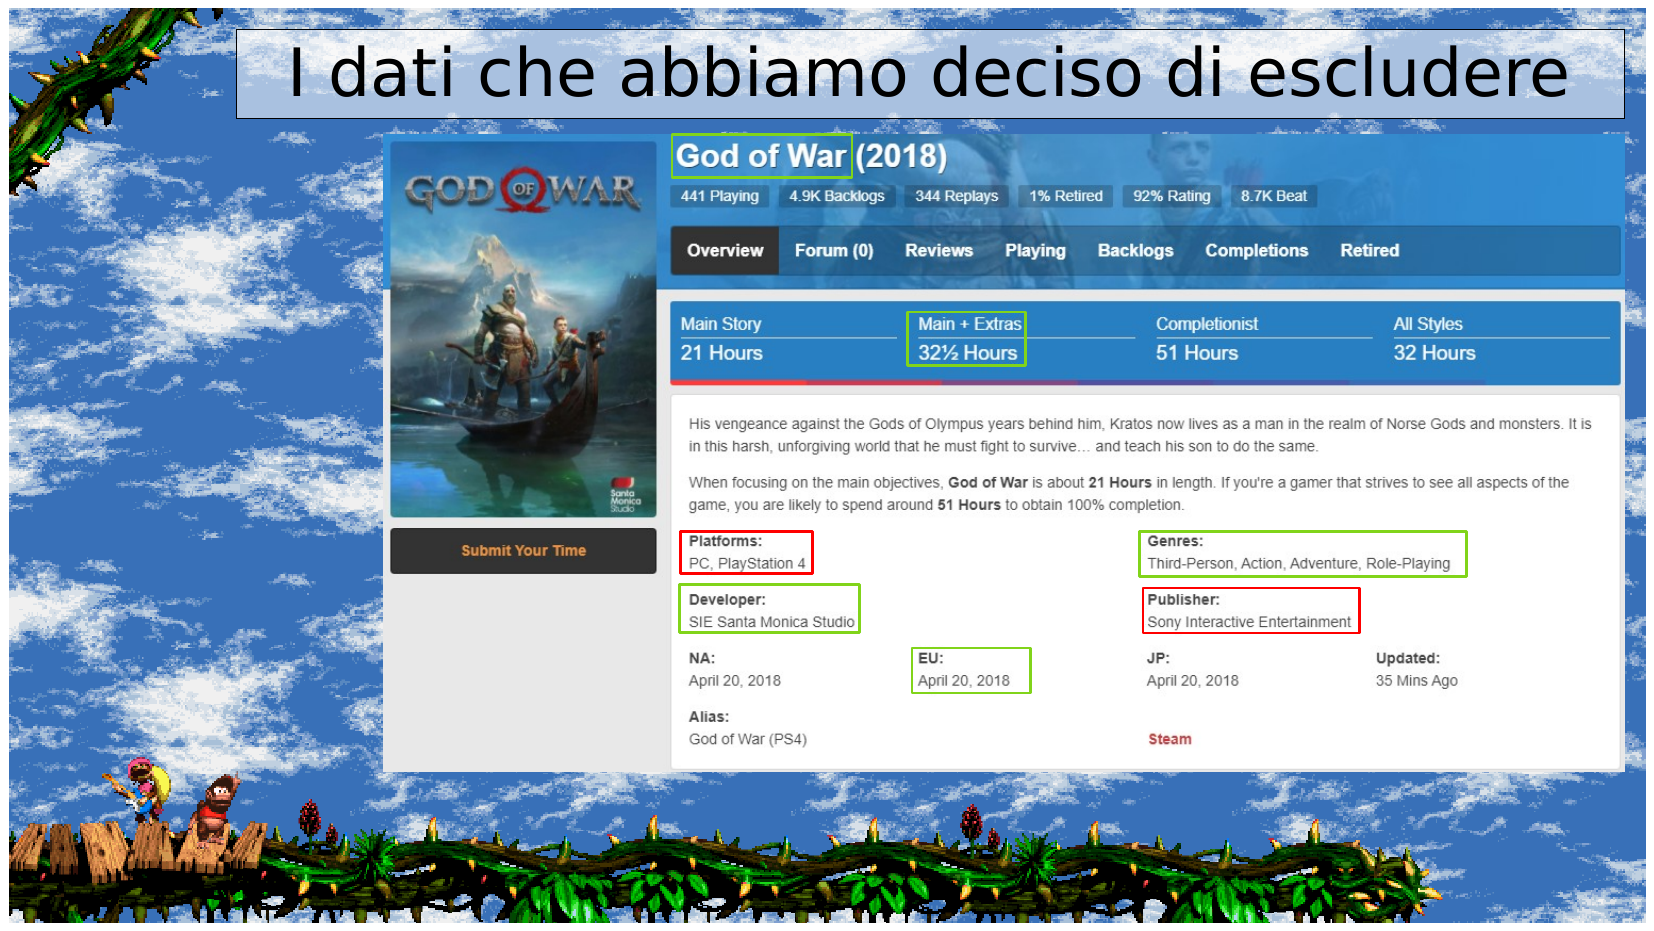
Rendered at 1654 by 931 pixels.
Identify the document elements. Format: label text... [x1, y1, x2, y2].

picture [0, 0, 1654, 931]
text_box I dati che abbiamo deciso di escludere [236, 29, 1625, 119]
